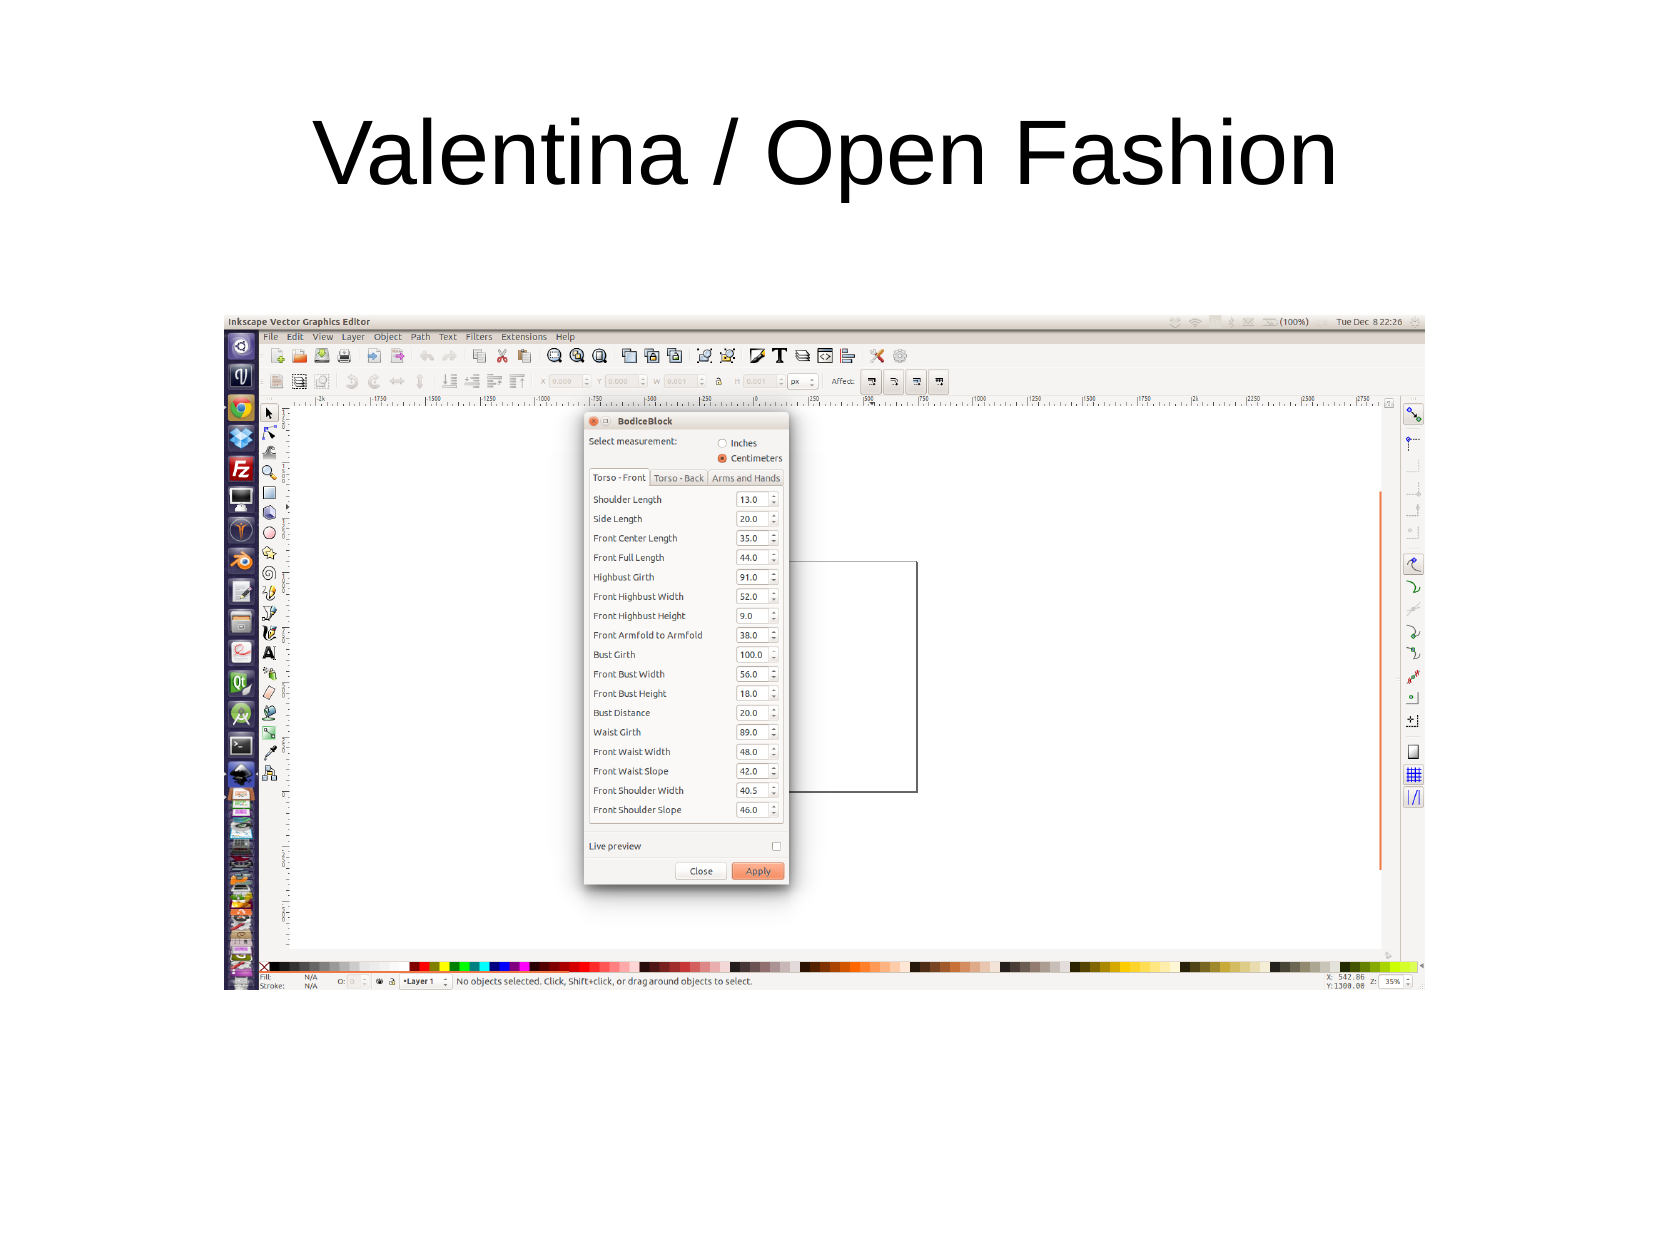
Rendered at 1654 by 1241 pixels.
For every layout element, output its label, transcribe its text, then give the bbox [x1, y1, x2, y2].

title Valentina / Open Fashion [82, 49, 1571, 257]
picture [224, 314, 1425, 990]
